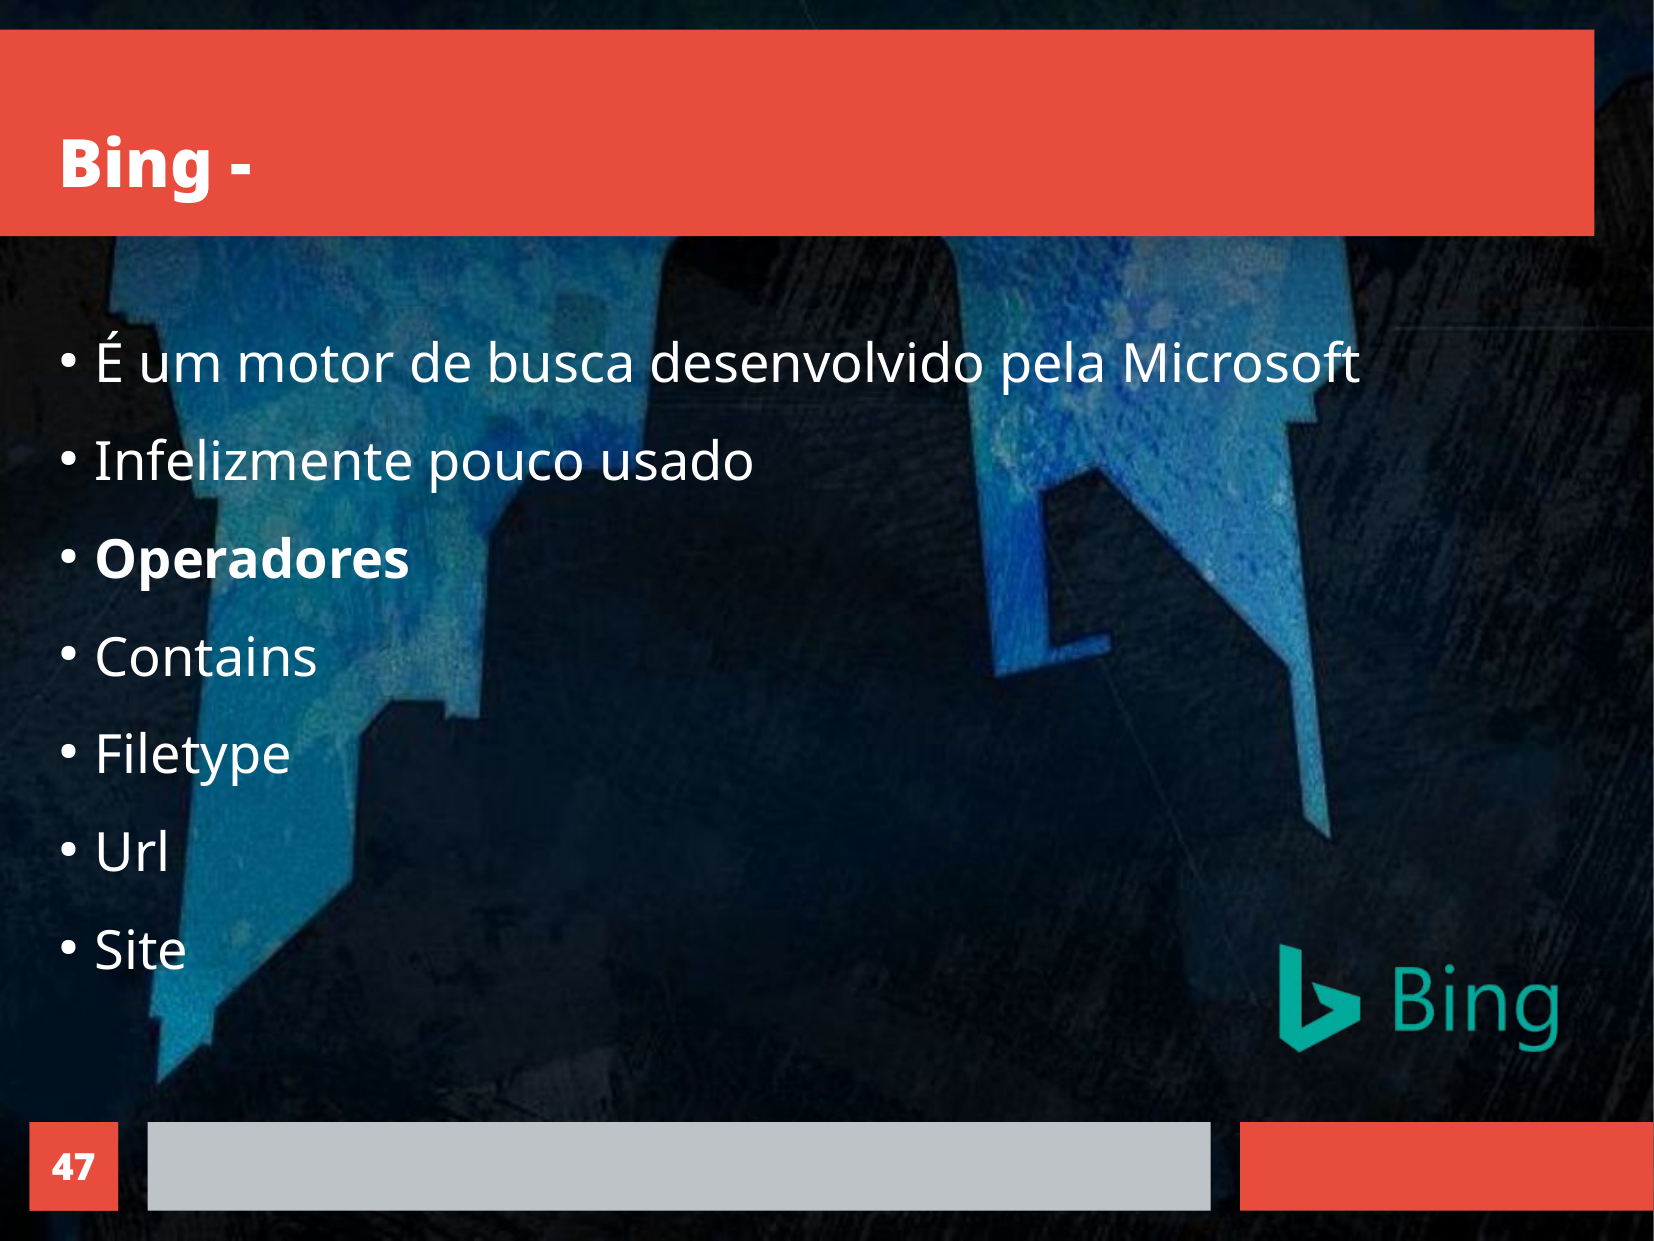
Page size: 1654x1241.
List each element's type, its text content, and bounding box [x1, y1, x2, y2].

picture [0, 0, 1654, 1241]
title Bing - [59, 59, 1595, 207]
list É um motor de busca desenvolvido pela Microsoft Infelizmente pouco usado Operadores Contains Filetype Url Site [59, 324, 1565, 1093]
